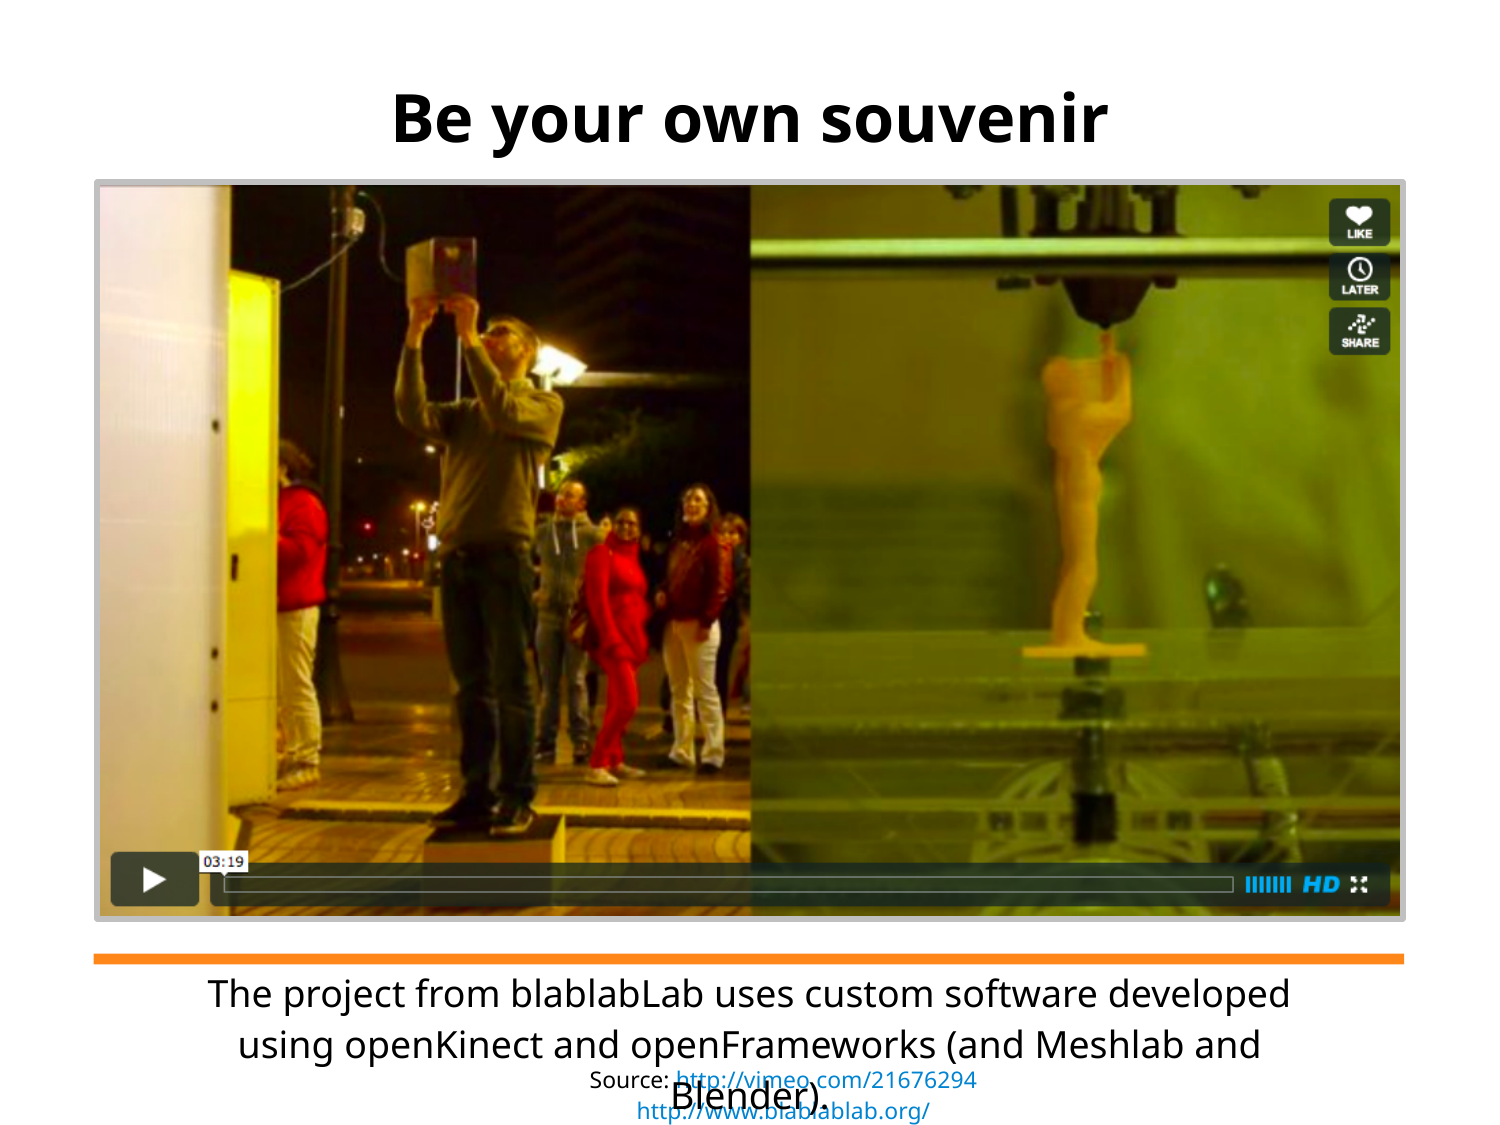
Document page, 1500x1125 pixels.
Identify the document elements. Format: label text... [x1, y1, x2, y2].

picture [0, 0, 1500, 1125]
text_box Source: http://vimeo.com/21676294 http://www.blablablab.org/ [574, 1073, 958, 1125]
text_box The project from blablabLab uses custom software developed using openKinect and openFrameworks (and Meshlab and Blender). [158, 960, 1342, 1073]
title Be your own souvenir [75, 44, 1426, 188]
